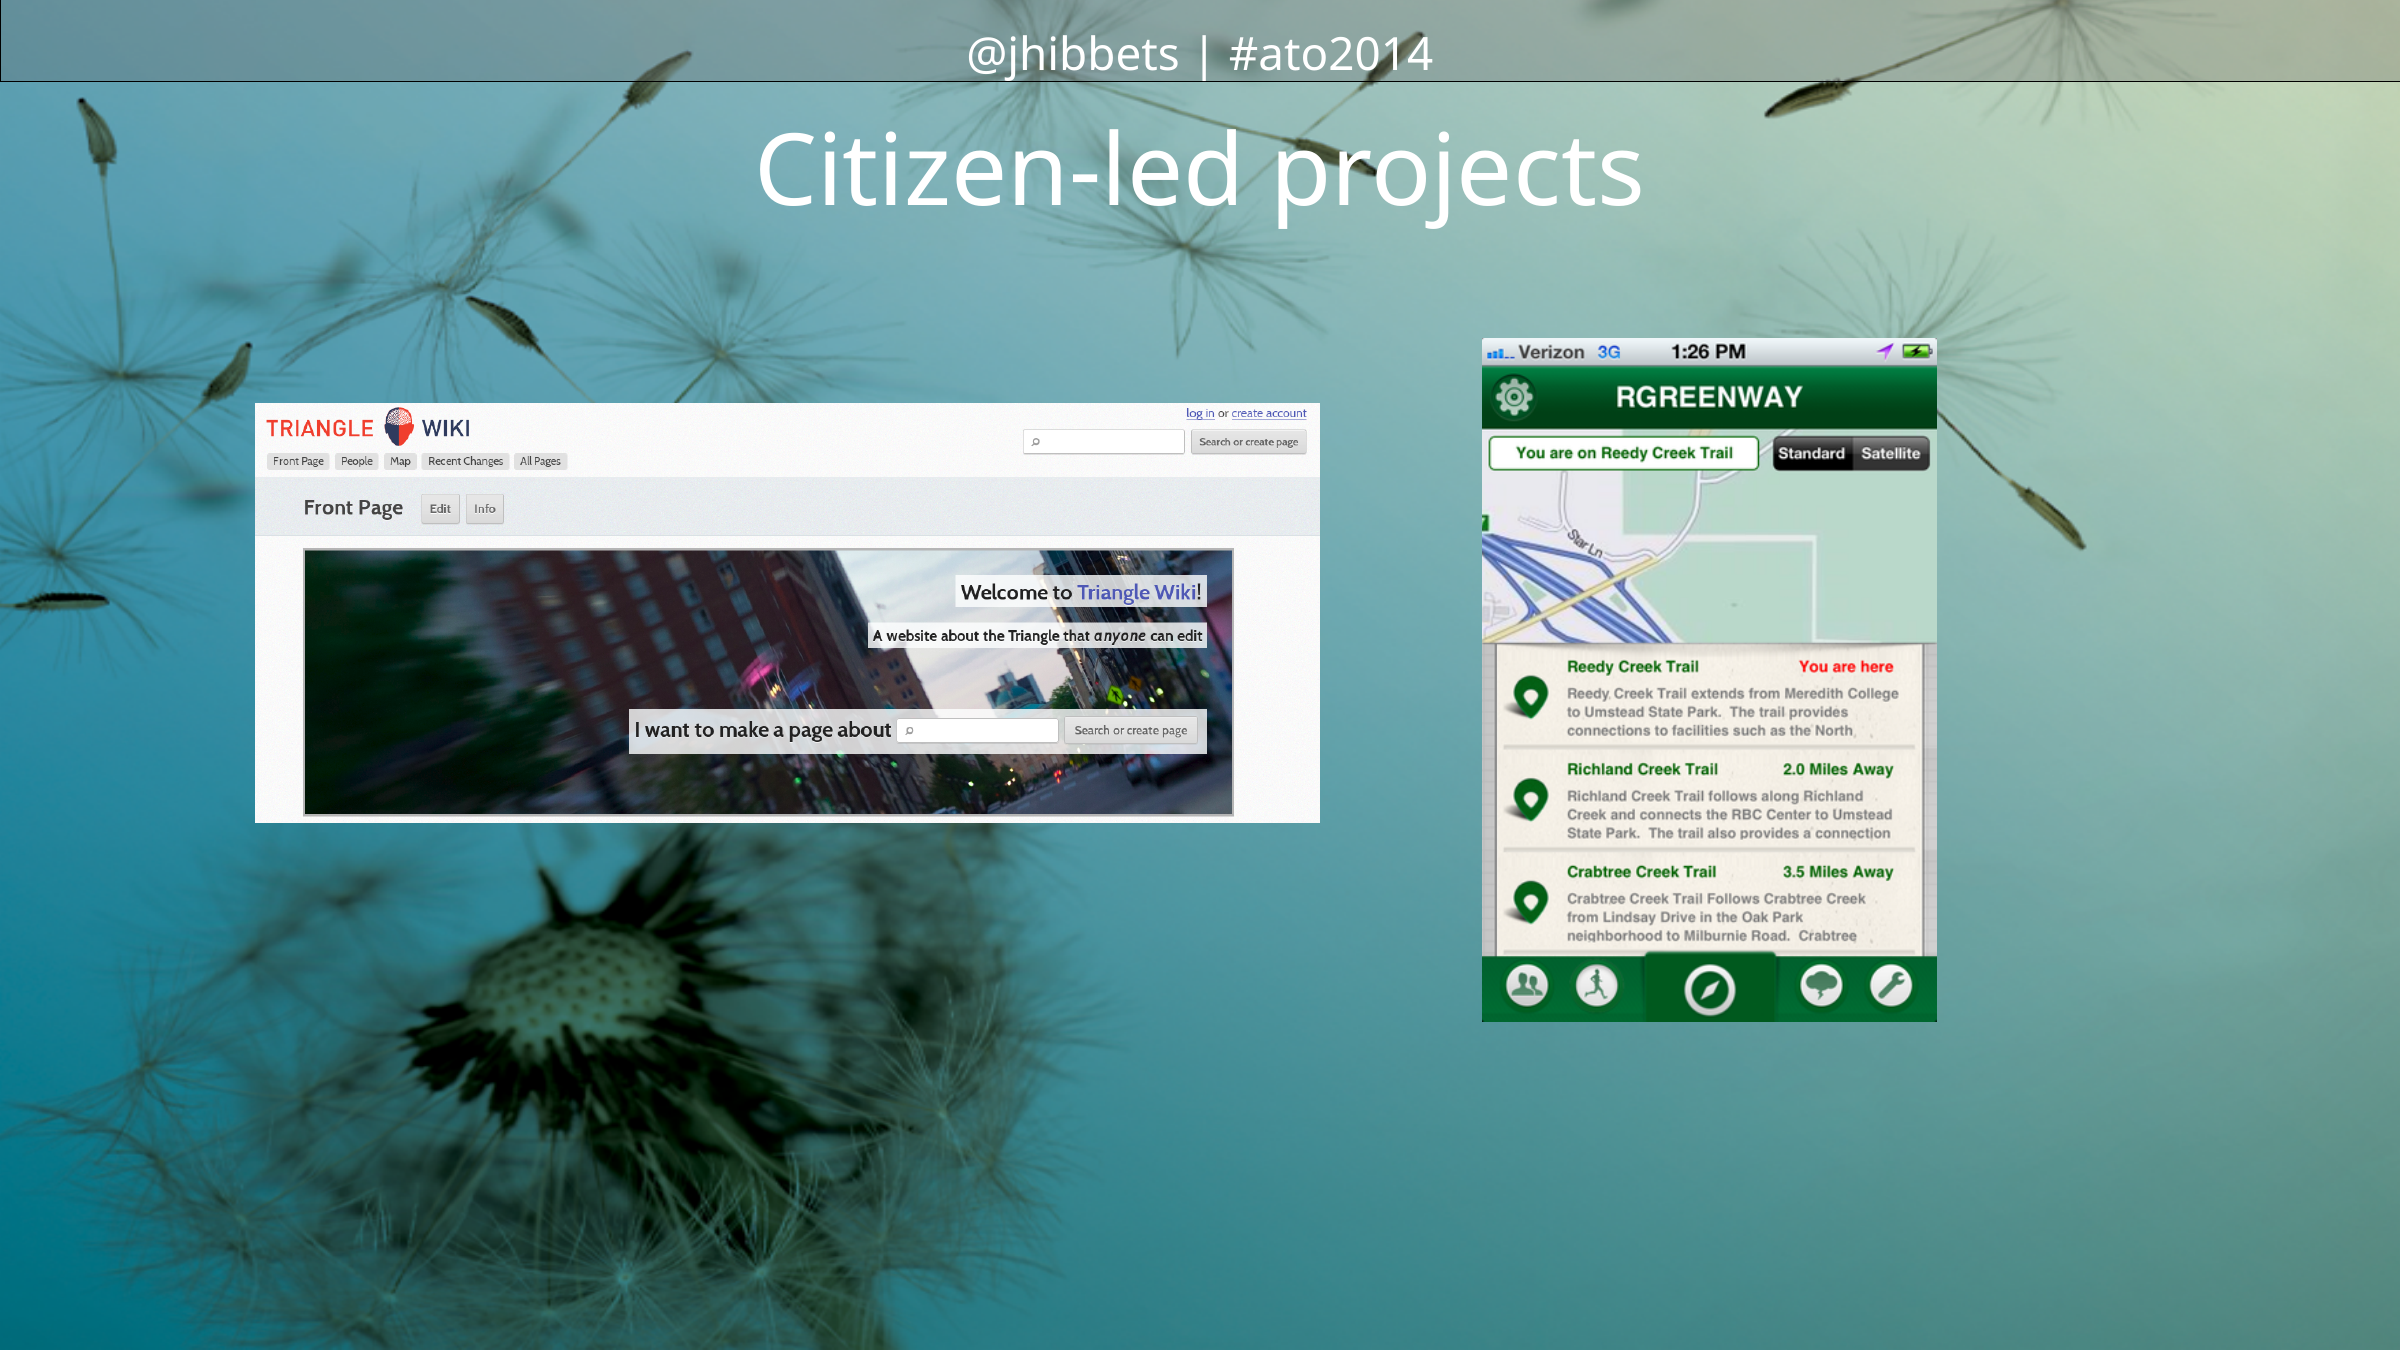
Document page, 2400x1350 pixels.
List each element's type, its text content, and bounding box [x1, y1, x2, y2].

title Citizen-led projects [120, 53, 2281, 280]
picture [0, 82, 2400, 1350]
